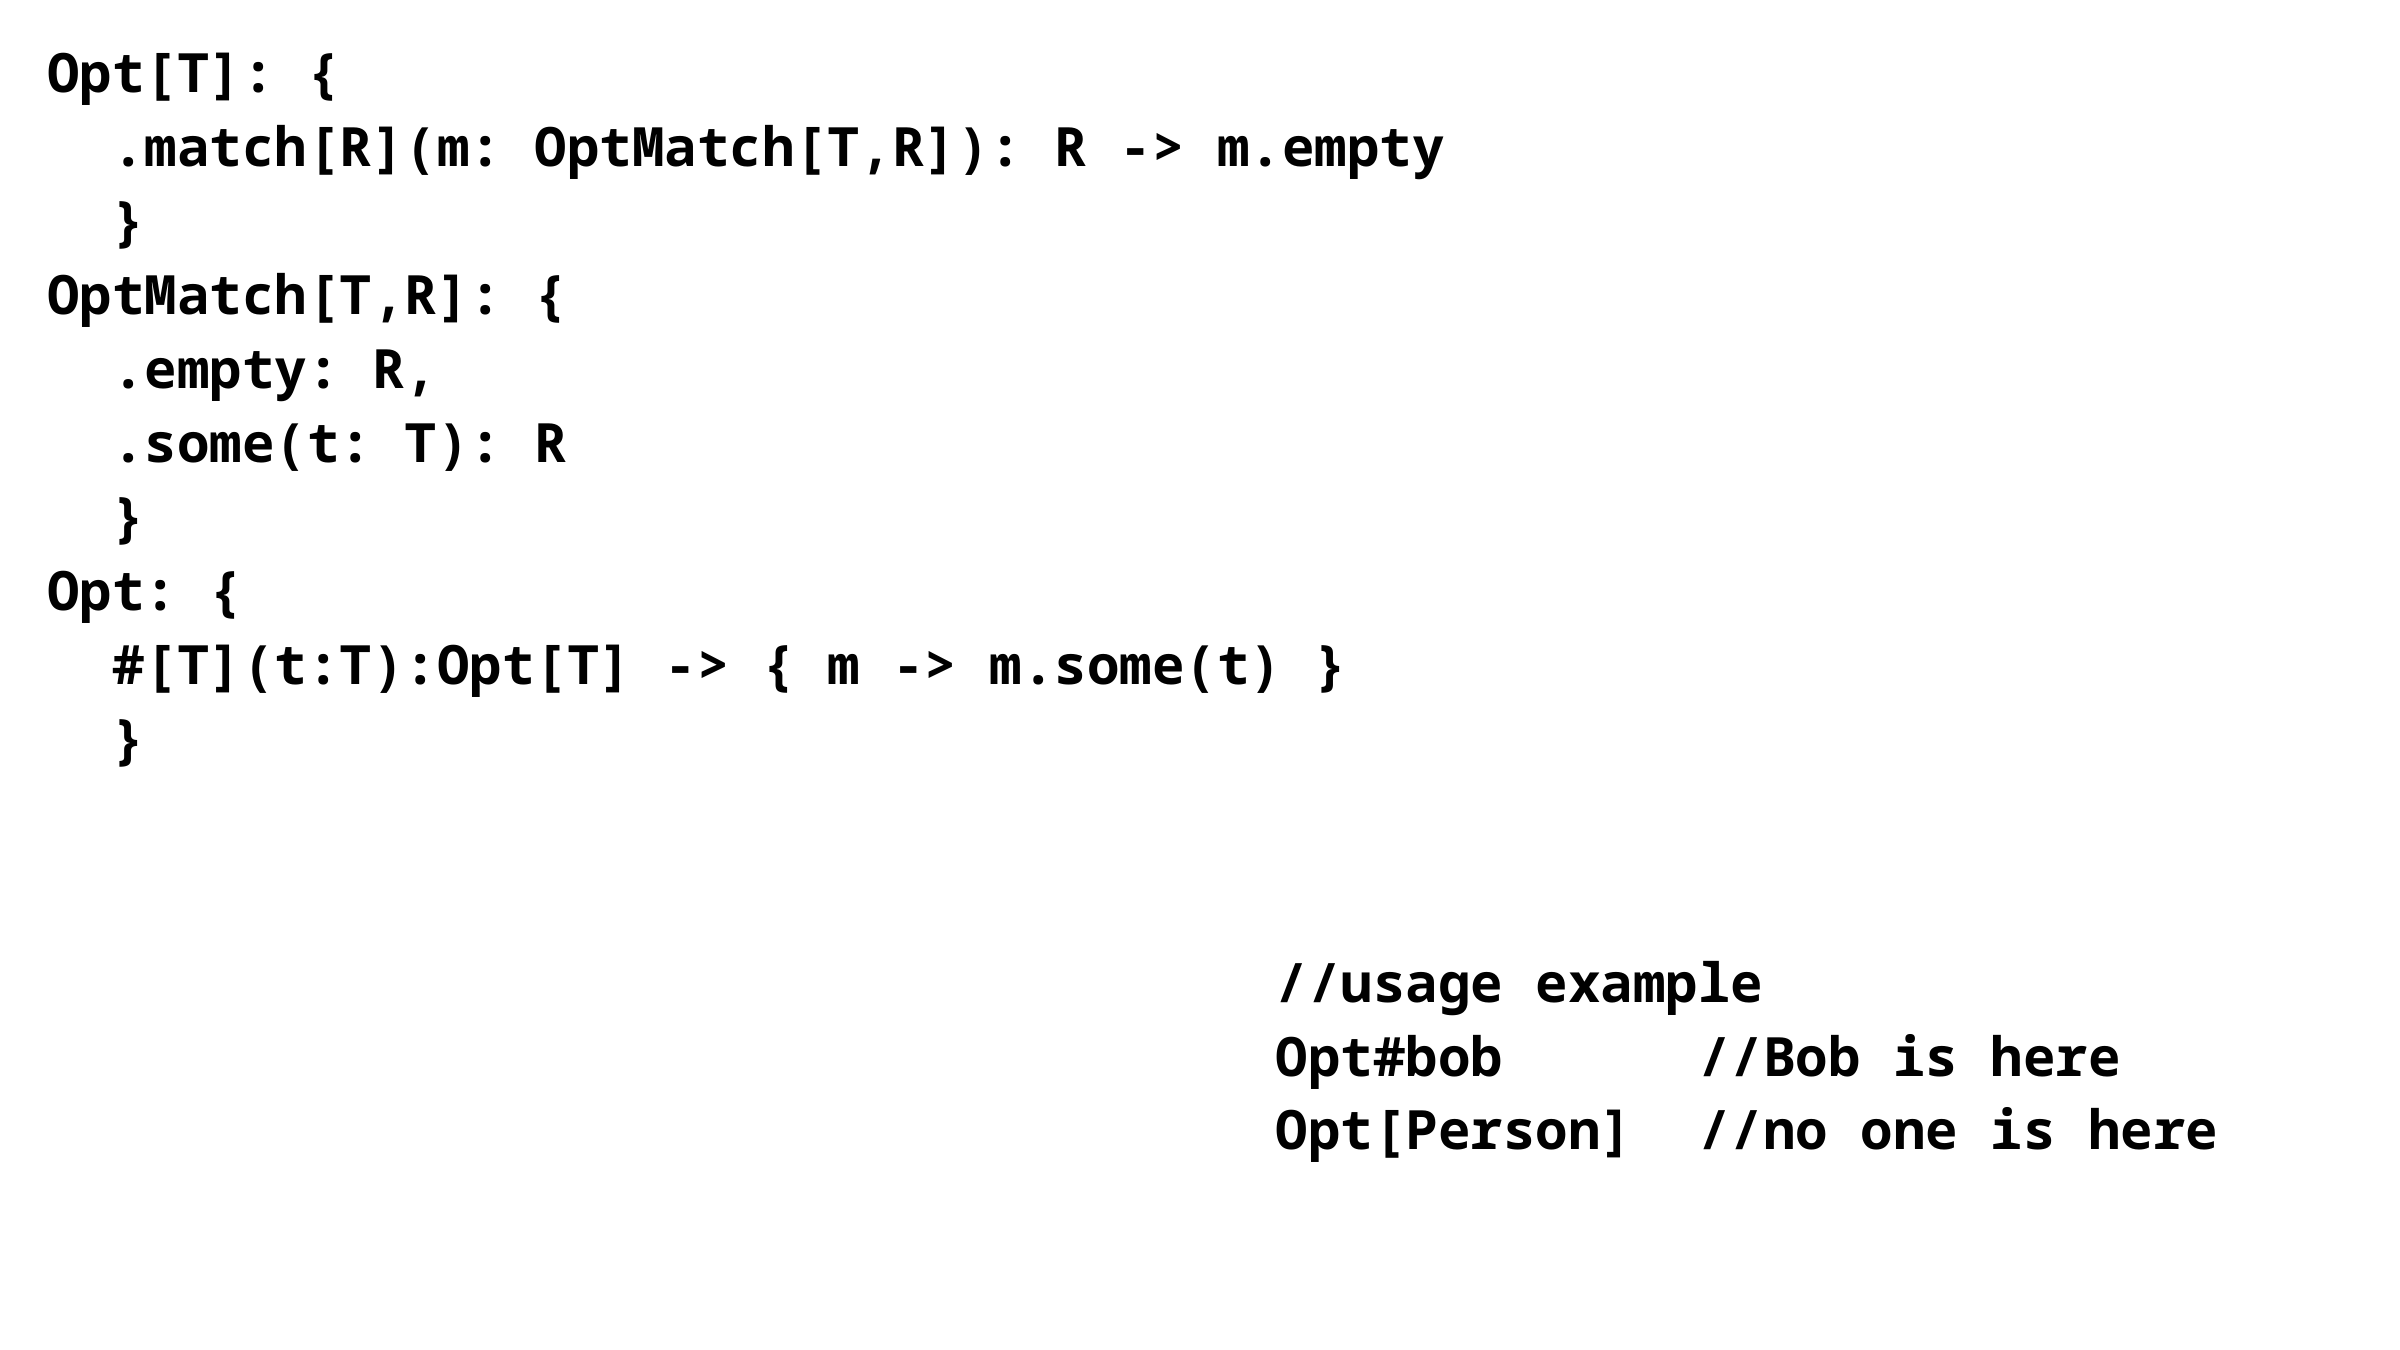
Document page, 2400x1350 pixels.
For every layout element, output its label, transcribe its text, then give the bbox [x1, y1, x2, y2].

text_box Opt[T]: { .match[R](m: OptMatch[T,R]): R -> m.empty } OptMatch[T,R]: { .empty: R, .some(t: T): R } Opt: { #[T](t:T):Opt[T] -> { m -> m.some(t) } } [32, 27, 2358, 1321]
text_box //usage example Opt#bob //Bob is here Opt[Person] //no one is here [1261, 936, 2387, 1321]
